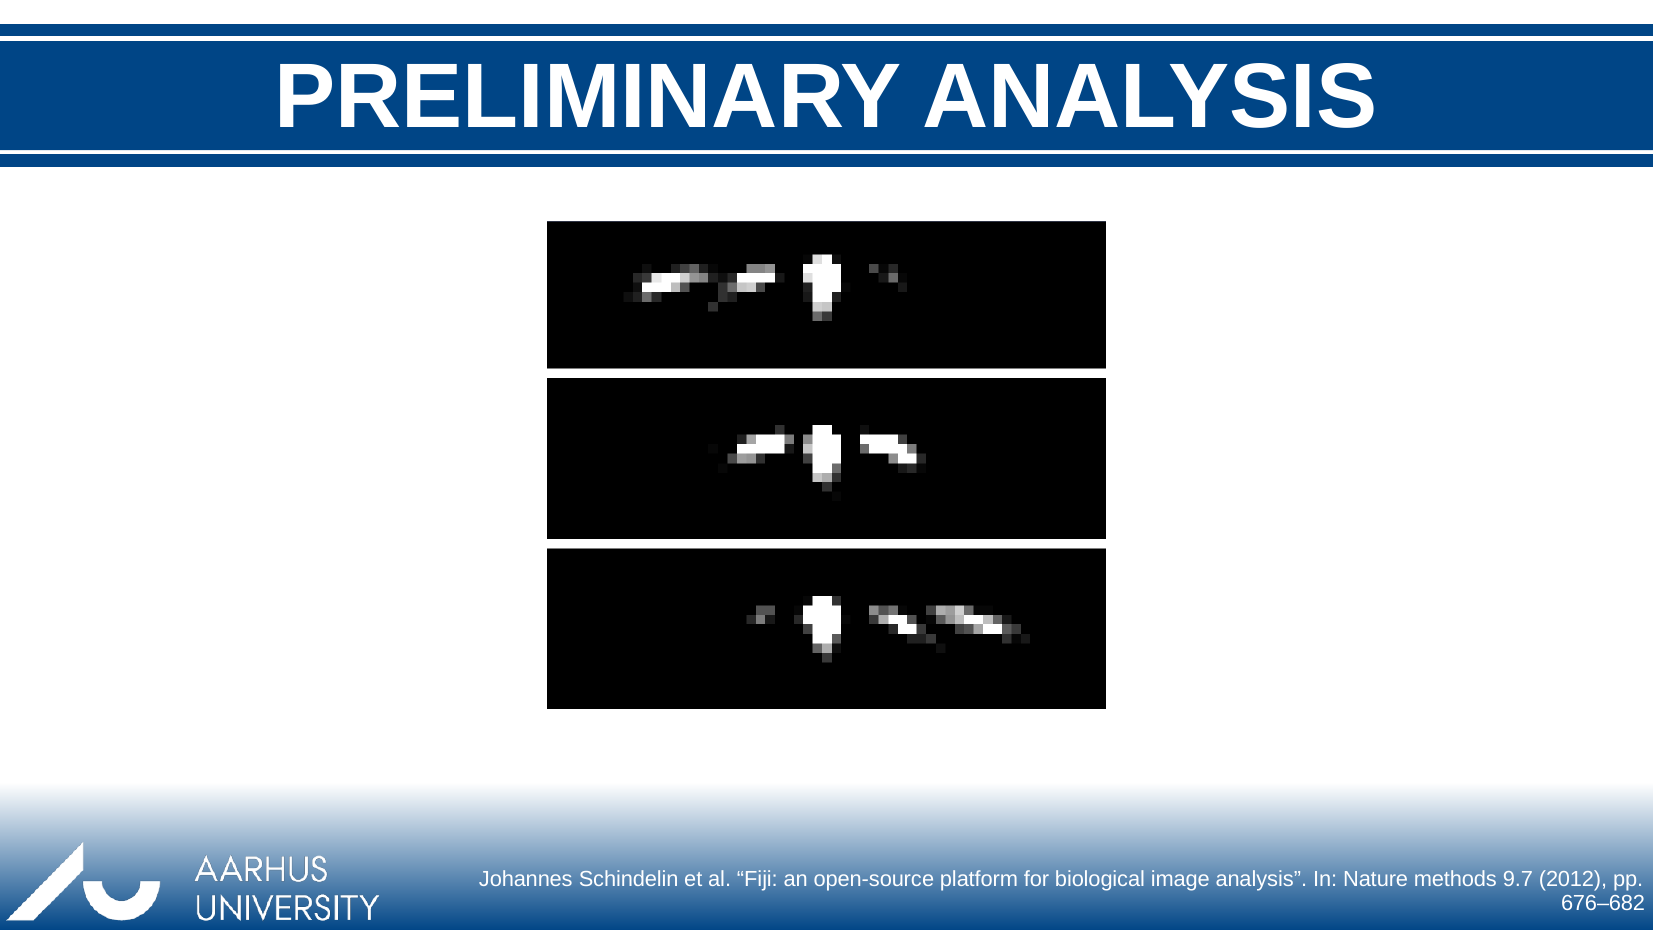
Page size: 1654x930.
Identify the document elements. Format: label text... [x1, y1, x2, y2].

text_box Johannes Schindelin et al. “Fiji: an open-source platform for biological image analysis”. In: Nature methods 9.7 (2012), pp. 676–682 [444, 859, 1653, 923]
title PRELIMINARY ANALYSIS [0, 41, 1653, 151]
picture [547, 221, 1106, 709]
picture [5, 841, 414, 928]
